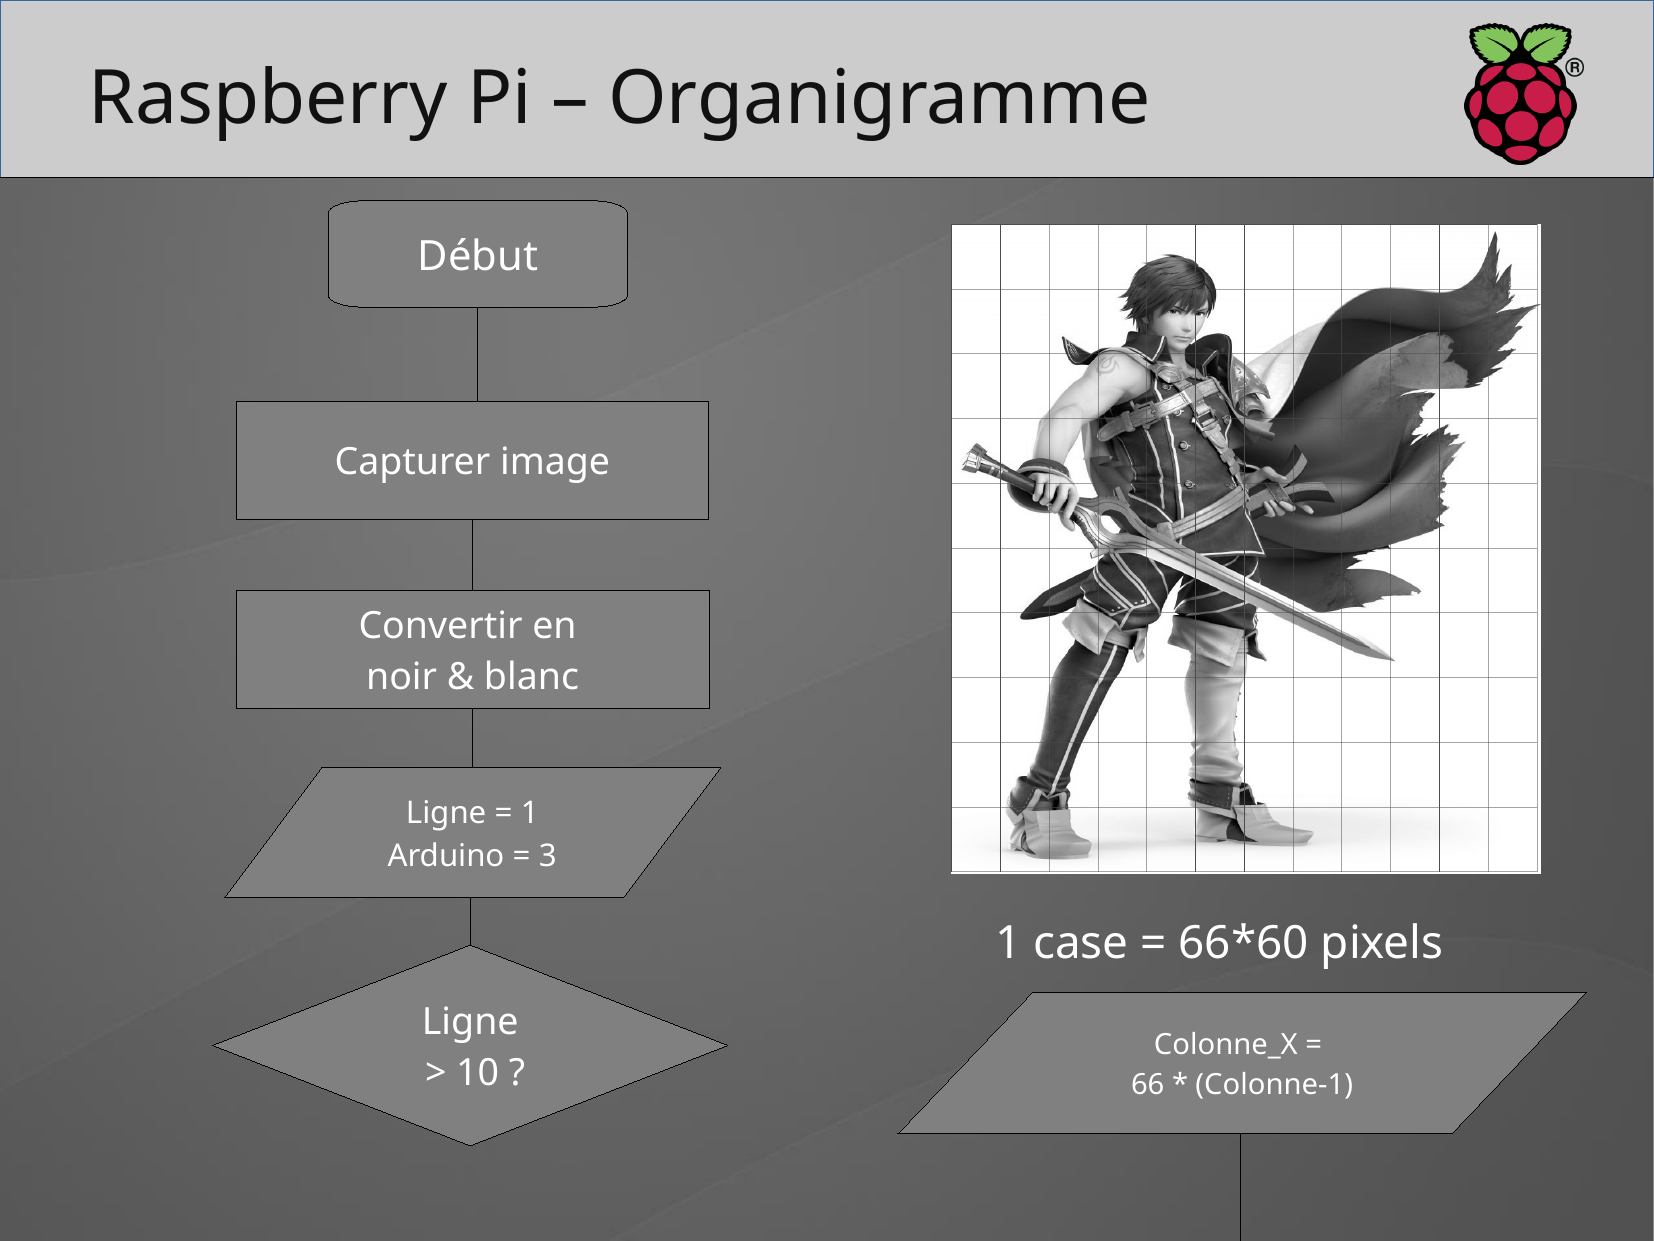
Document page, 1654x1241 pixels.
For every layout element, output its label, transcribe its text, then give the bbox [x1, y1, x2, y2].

text_box Début [328, 200, 628, 308]
text_box 1 case = 66*60 pixels [980, 901, 1548, 1028]
text_box Convertir en noir & blanc [236, 590, 710, 709]
text_box Capturer image [236, 401, 709, 520]
text_box Ligne = 1 Arduino = 3 [224, 767, 721, 898]
picture [1464, 23, 1584, 165]
text_box [0, 0, 1654, 177]
picture [0, 178, 1654, 1241]
text_box Raspberry Pi – Organigramme [0, 35, 1512, 254]
text_box Colonne_X = 66 * (Colonne-1) [897, 992, 1587, 1134]
text_box Ligne > 10 ? [212, 945, 728, 1146]
